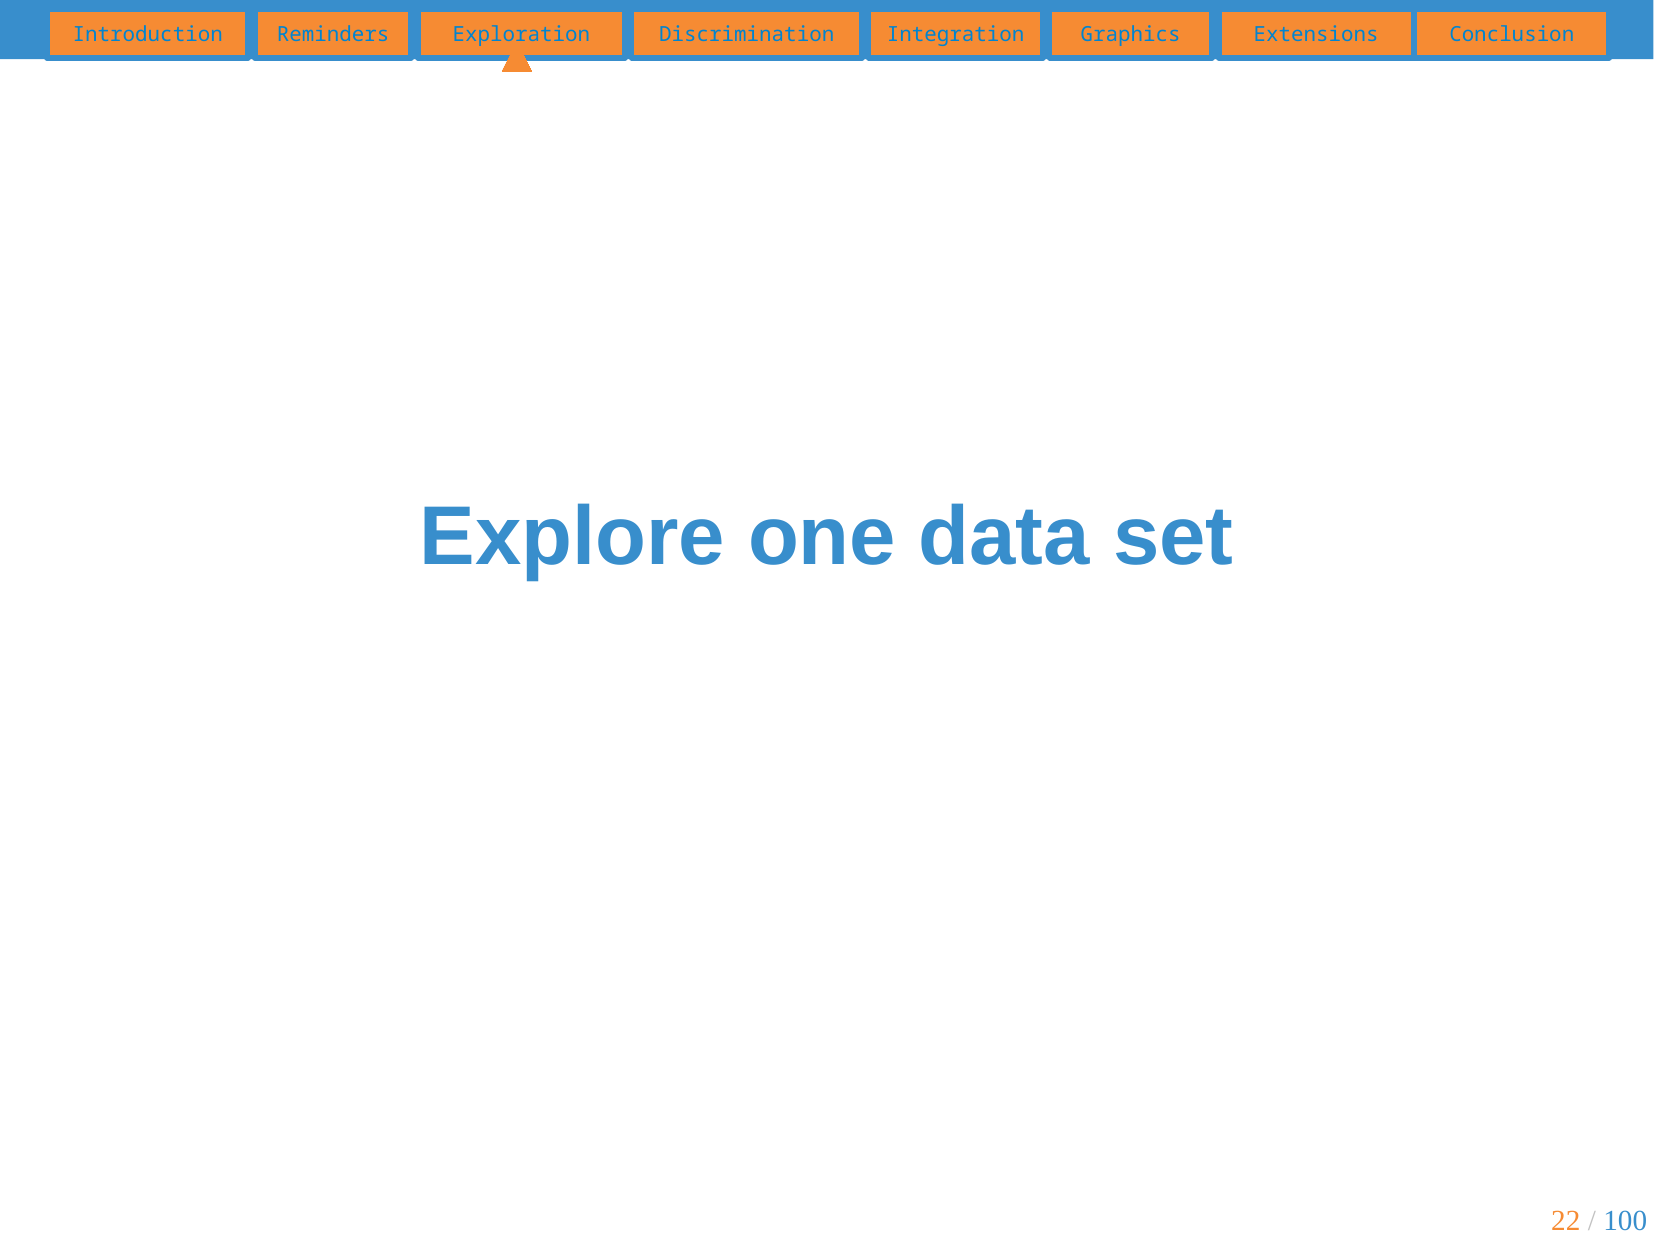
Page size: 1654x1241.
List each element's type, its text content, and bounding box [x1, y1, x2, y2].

subtitle Explore one data set [35, 61, 1619, 1010]
text_box [502, 41, 532, 72]
